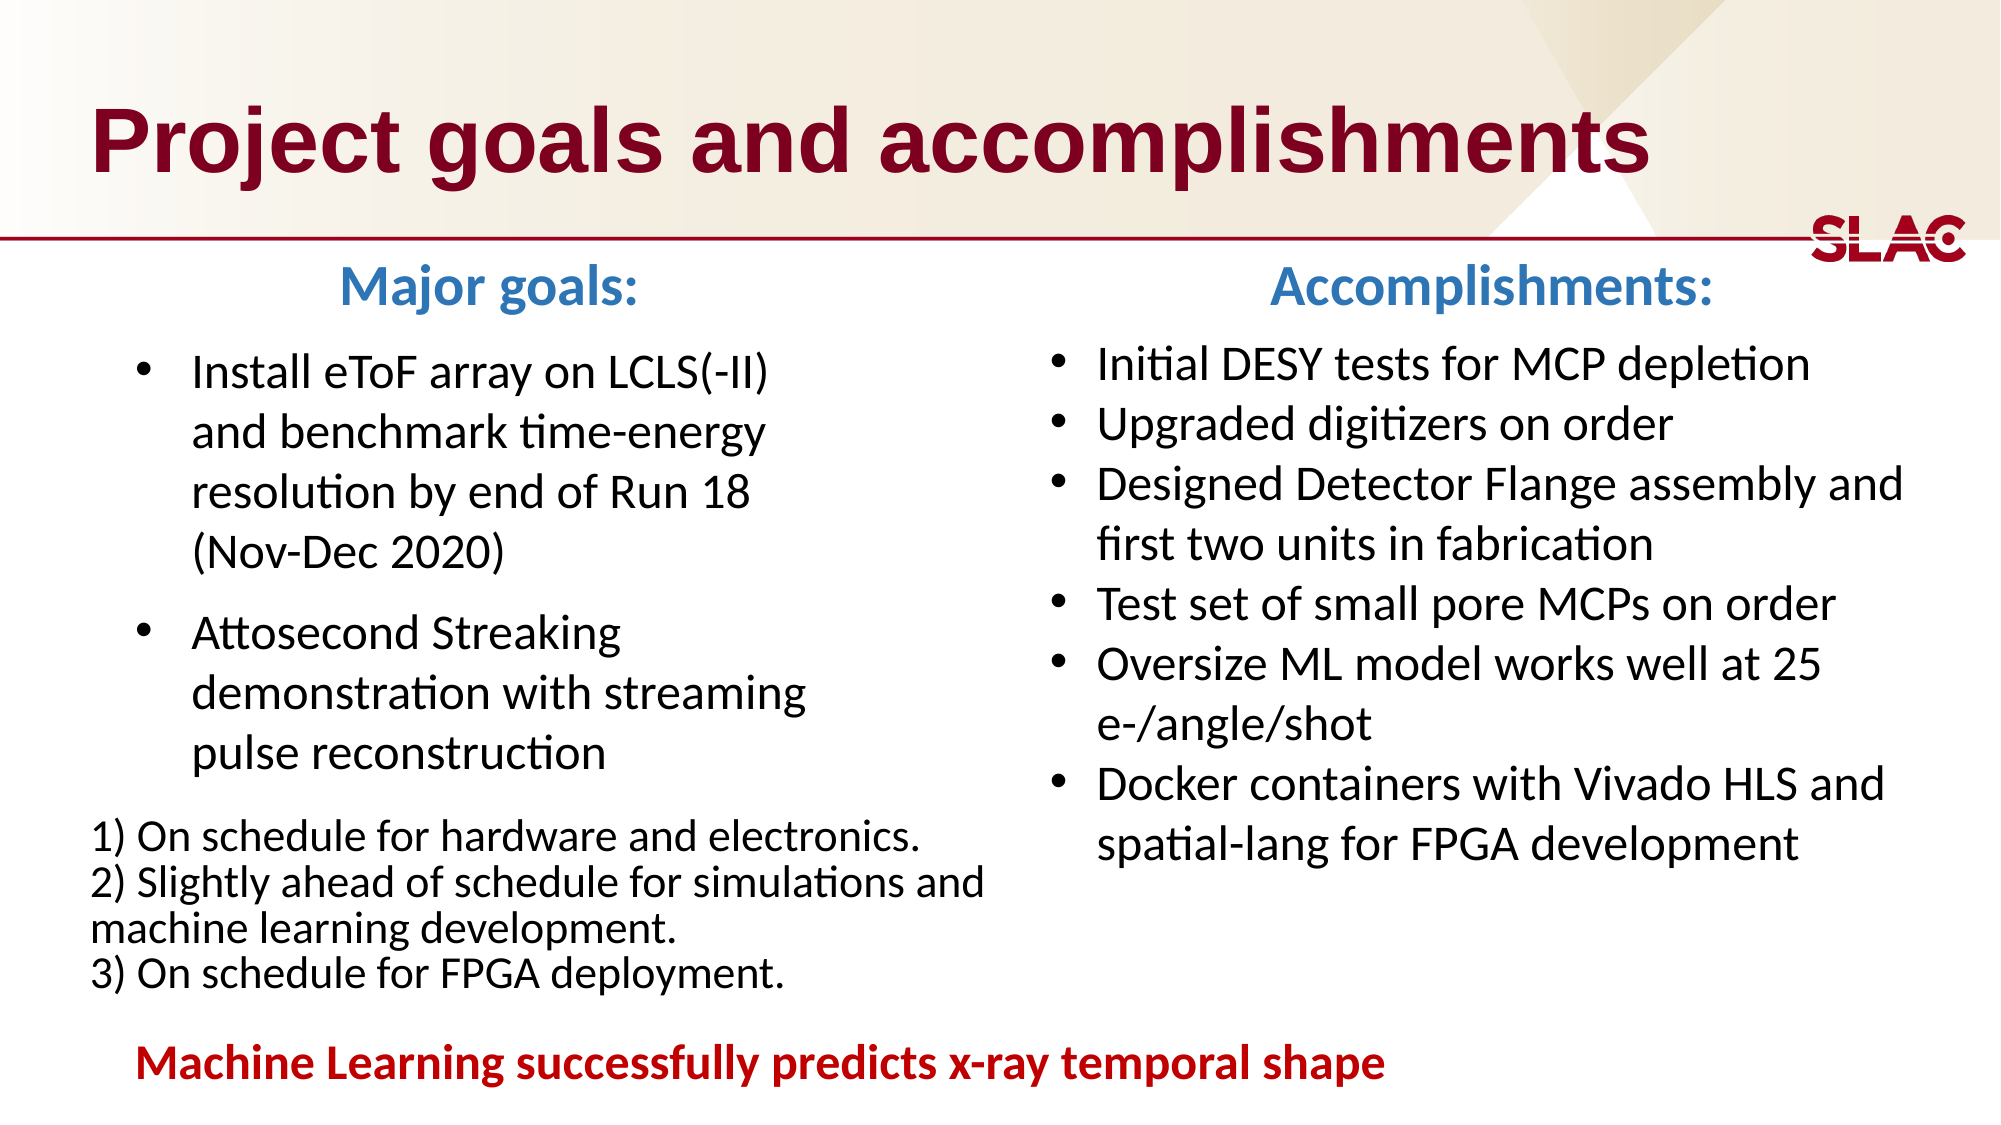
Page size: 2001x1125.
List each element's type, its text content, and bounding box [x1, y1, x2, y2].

text_box Accomplishments: Initial DESY tests for MCP depletion Upgraded digitizers on order Designed Detector Flange assembly and first two units in fabrication Test set of small pore MCPs on order Oversize ML model works well at 25 e-/angle/shot Docker containers with Vivado HLS and spatial-lang for FPGA development [1035, 239, 1951, 1125]
title Project goals and accomplishments [75, 45, 1905, 237]
picture [0, 0, 2001, 262]
subtitle Major goals: Install eToF array on LCLS(-II) and benchmark time-energy resolution by end of Run 18 (Nov-Dec 2020) Attosecond Streaking demonstration with streaming pulse reconstruction [120, 239, 872, 706]
text_box Machine Learning successfully predicts x-ray temporal shape [120, 1035, 1921, 1120]
text_box 1) On schedule for hardware and electronics. 2) Slightly ahead of schedule for simulations and machine learning development. 3) On schedule for FPGA deployment. [75, 810, 1066, 1095]
